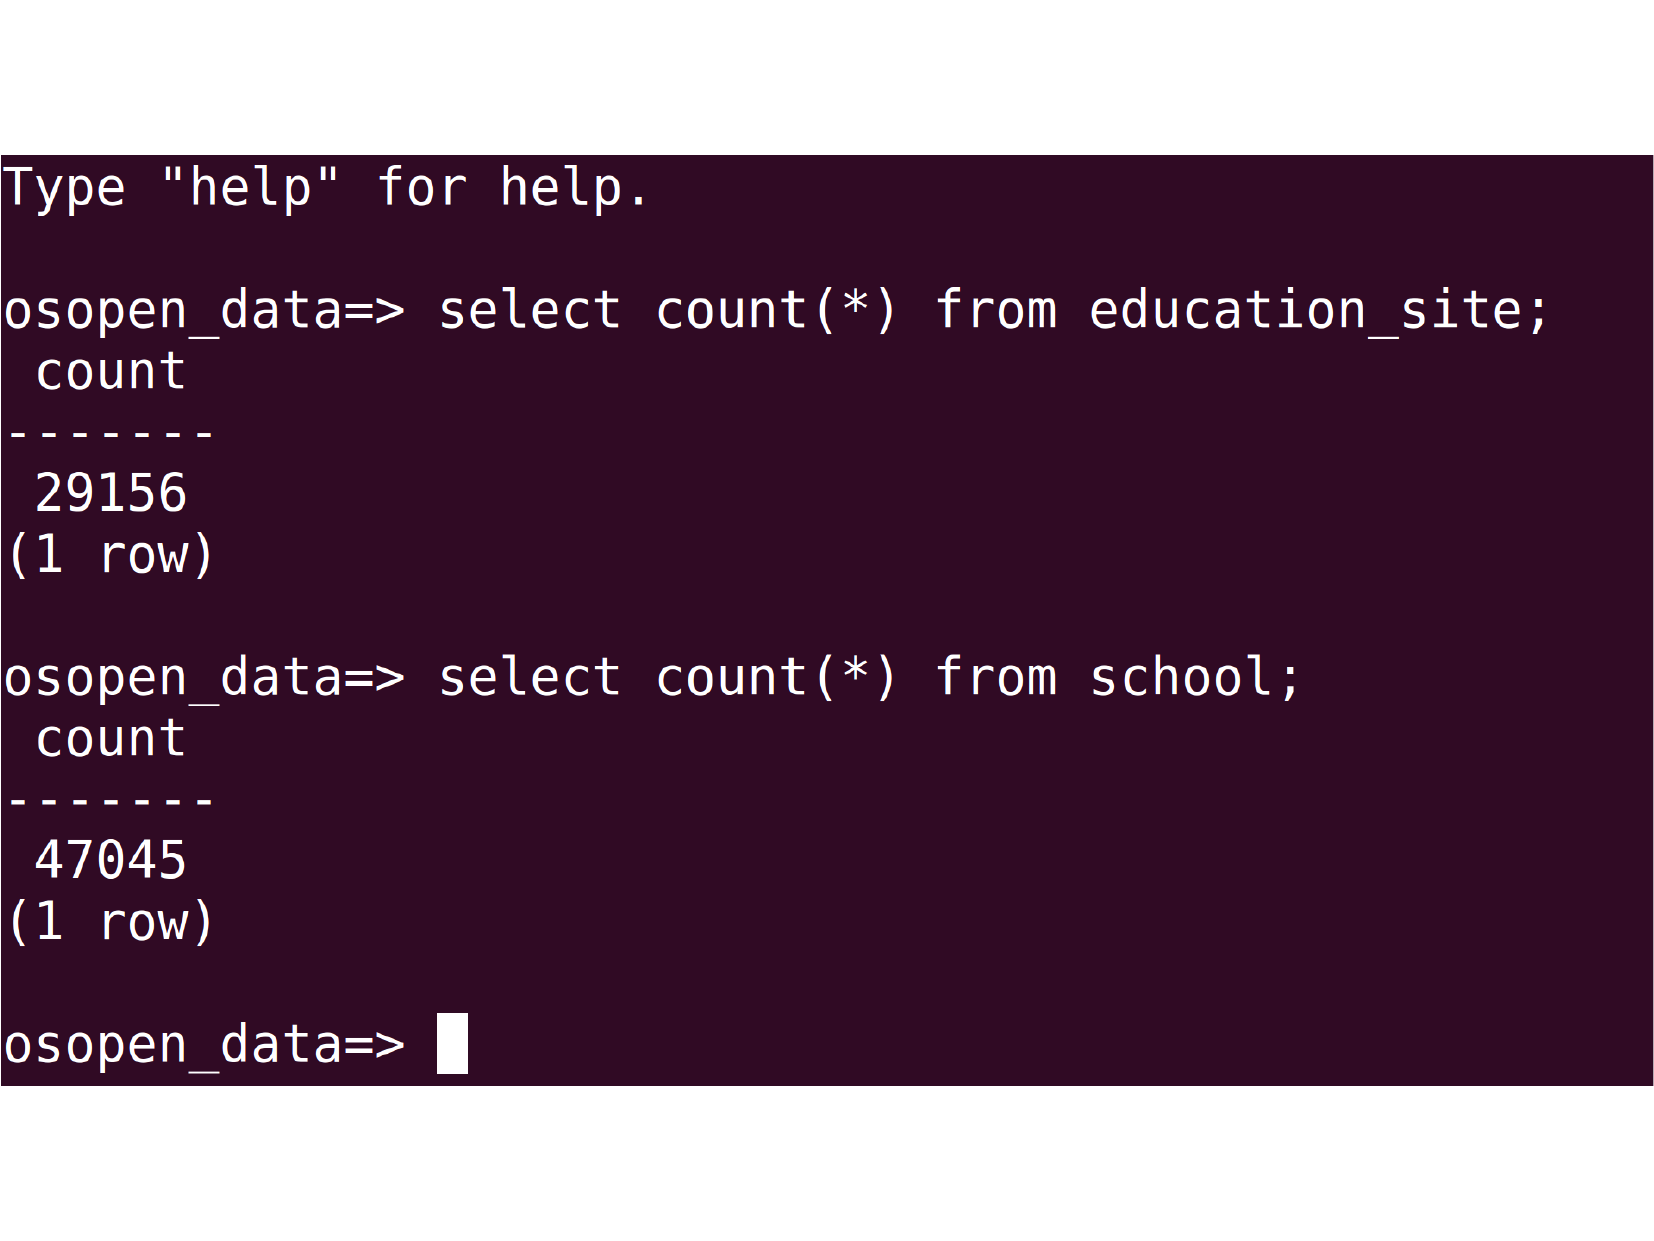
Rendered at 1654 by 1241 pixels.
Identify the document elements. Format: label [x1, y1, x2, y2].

picture [1, 155, 1654, 1086]
